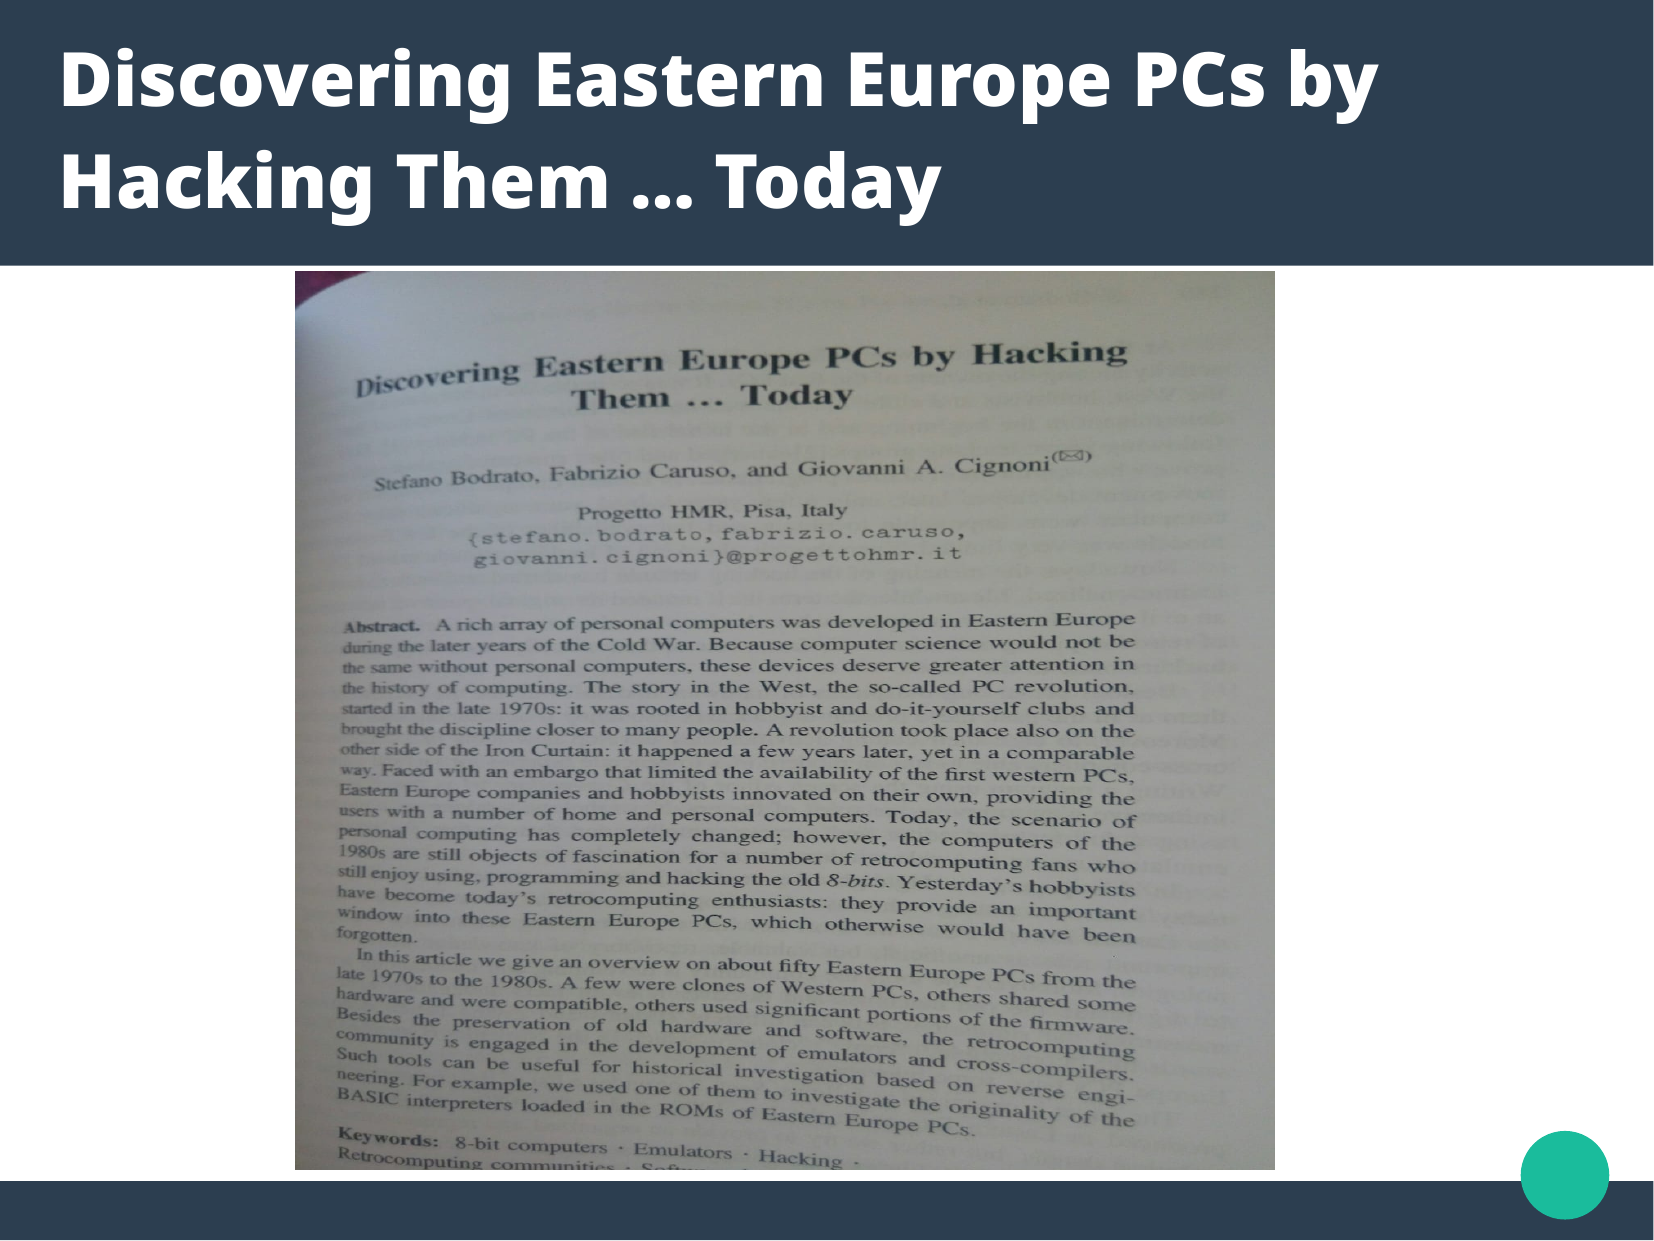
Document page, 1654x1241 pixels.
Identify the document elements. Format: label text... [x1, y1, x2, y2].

picture [295, 271, 1275, 1170]
title Discovering Eastern Europe PCs by Hacking Them … Today [59, 49, 1595, 207]
